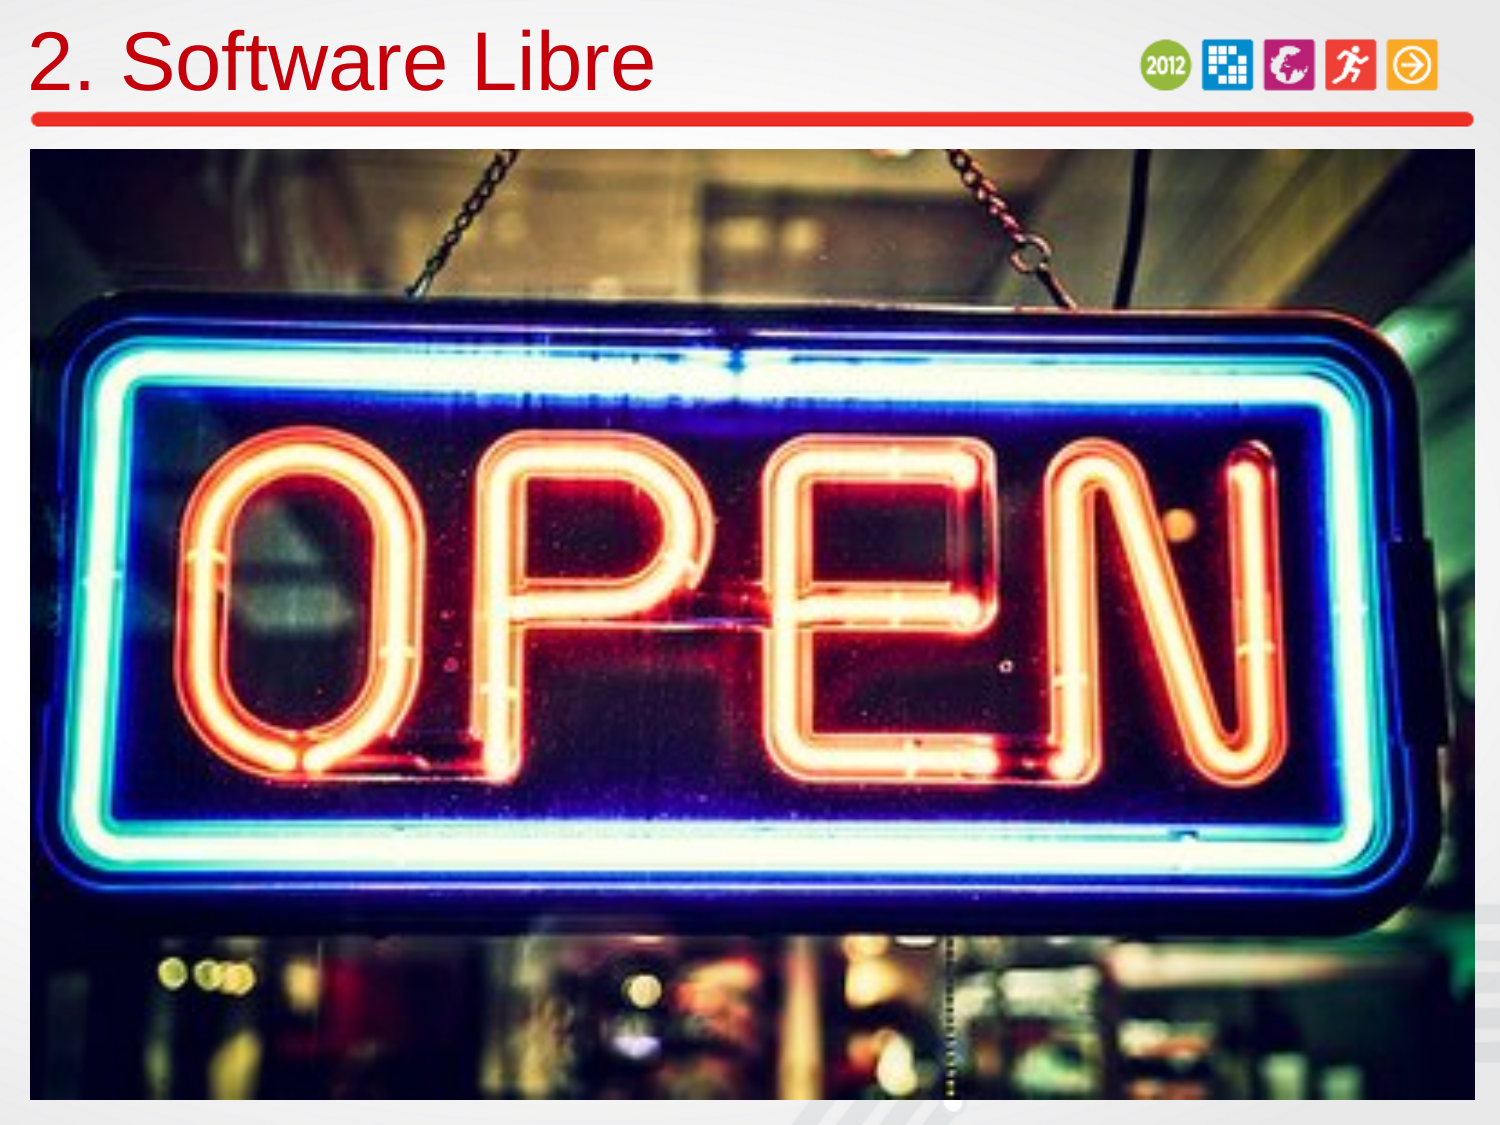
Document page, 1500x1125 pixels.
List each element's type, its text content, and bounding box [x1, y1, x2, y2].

title 2. Software Libre [12, 0, 976, 121]
picture [0, 0, 1500, 1125]
